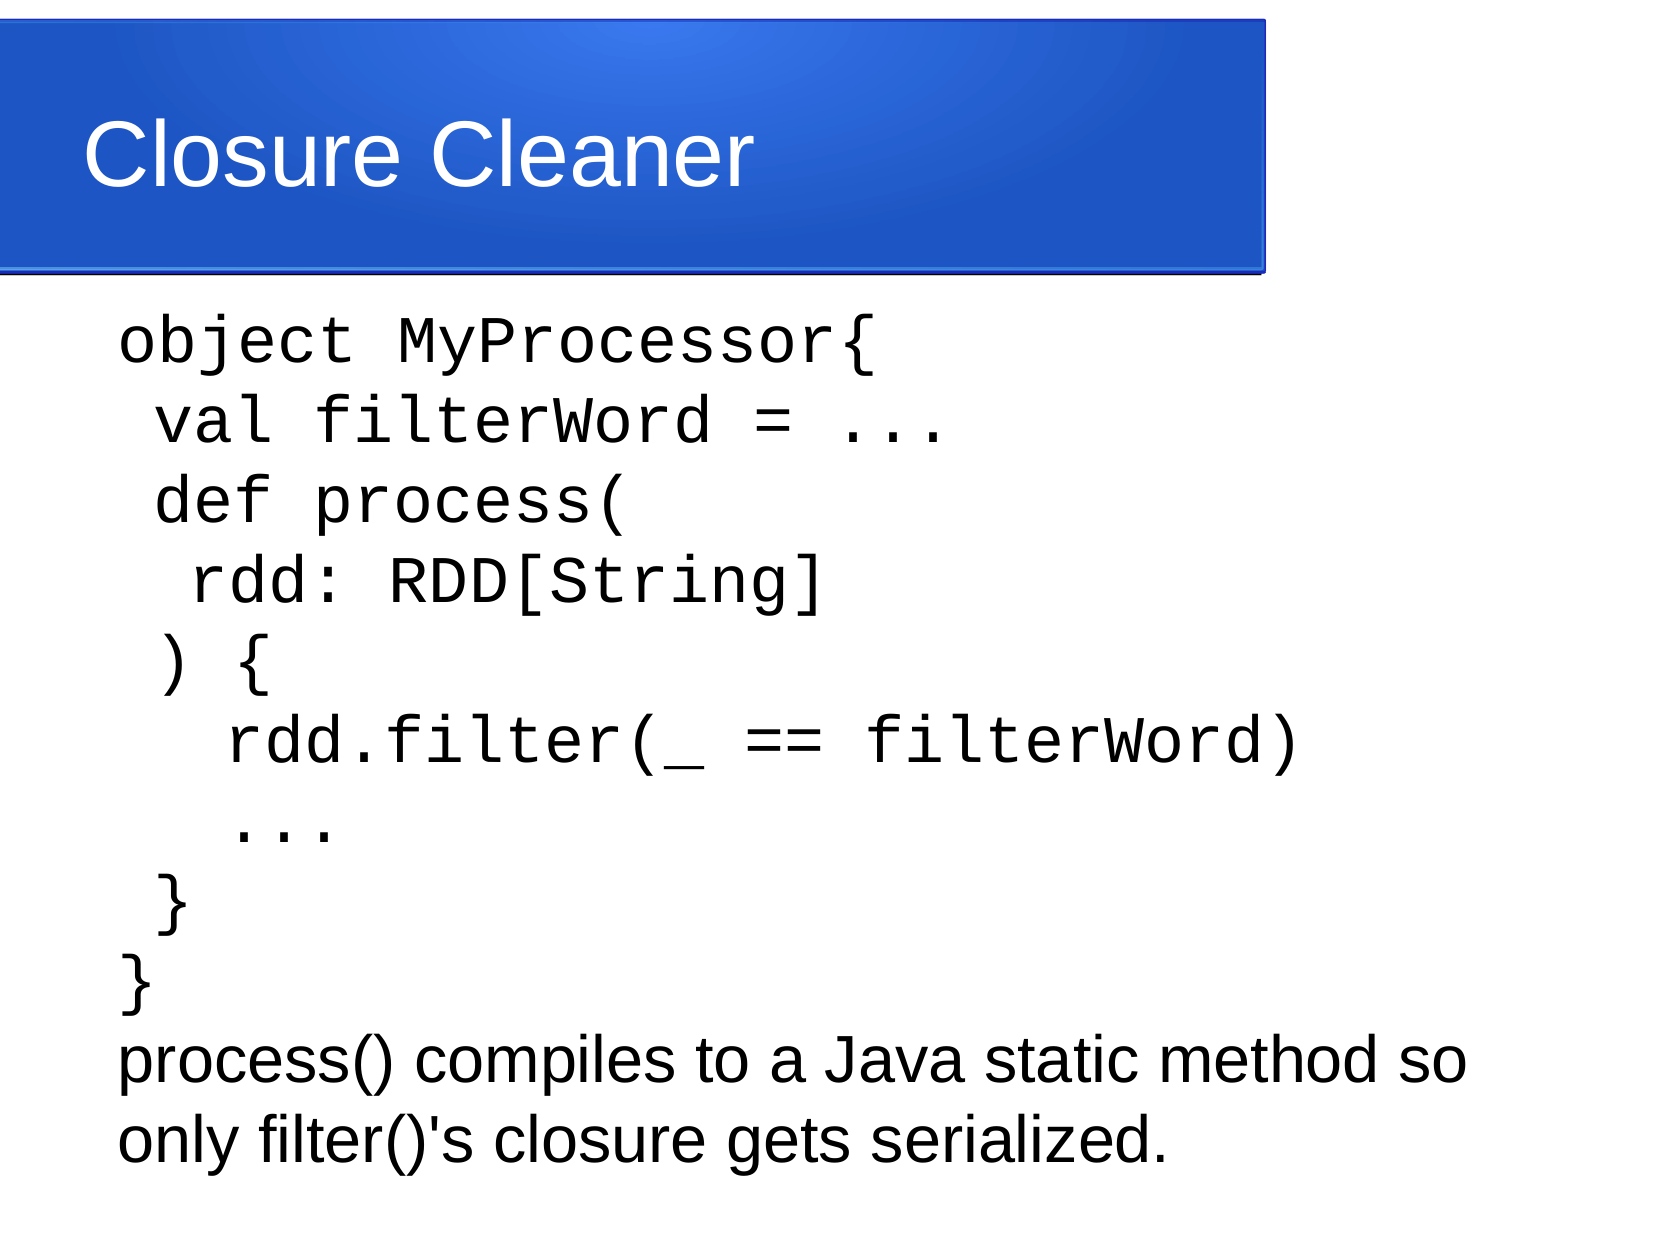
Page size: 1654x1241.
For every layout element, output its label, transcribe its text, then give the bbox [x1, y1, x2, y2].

text_box object MyProcessor{ val filterWord = ... def process( rdd: RDD[String] ) { rdd.filter(_ == filterWord) ... } } process() compiles to a Java static method so only filter()'s closure gets serialized. [82, 296, 1571, 1016]
picture [0, 17, 1269, 282]
text_box Closure Cleaner [82, 47, 1234, 252]
